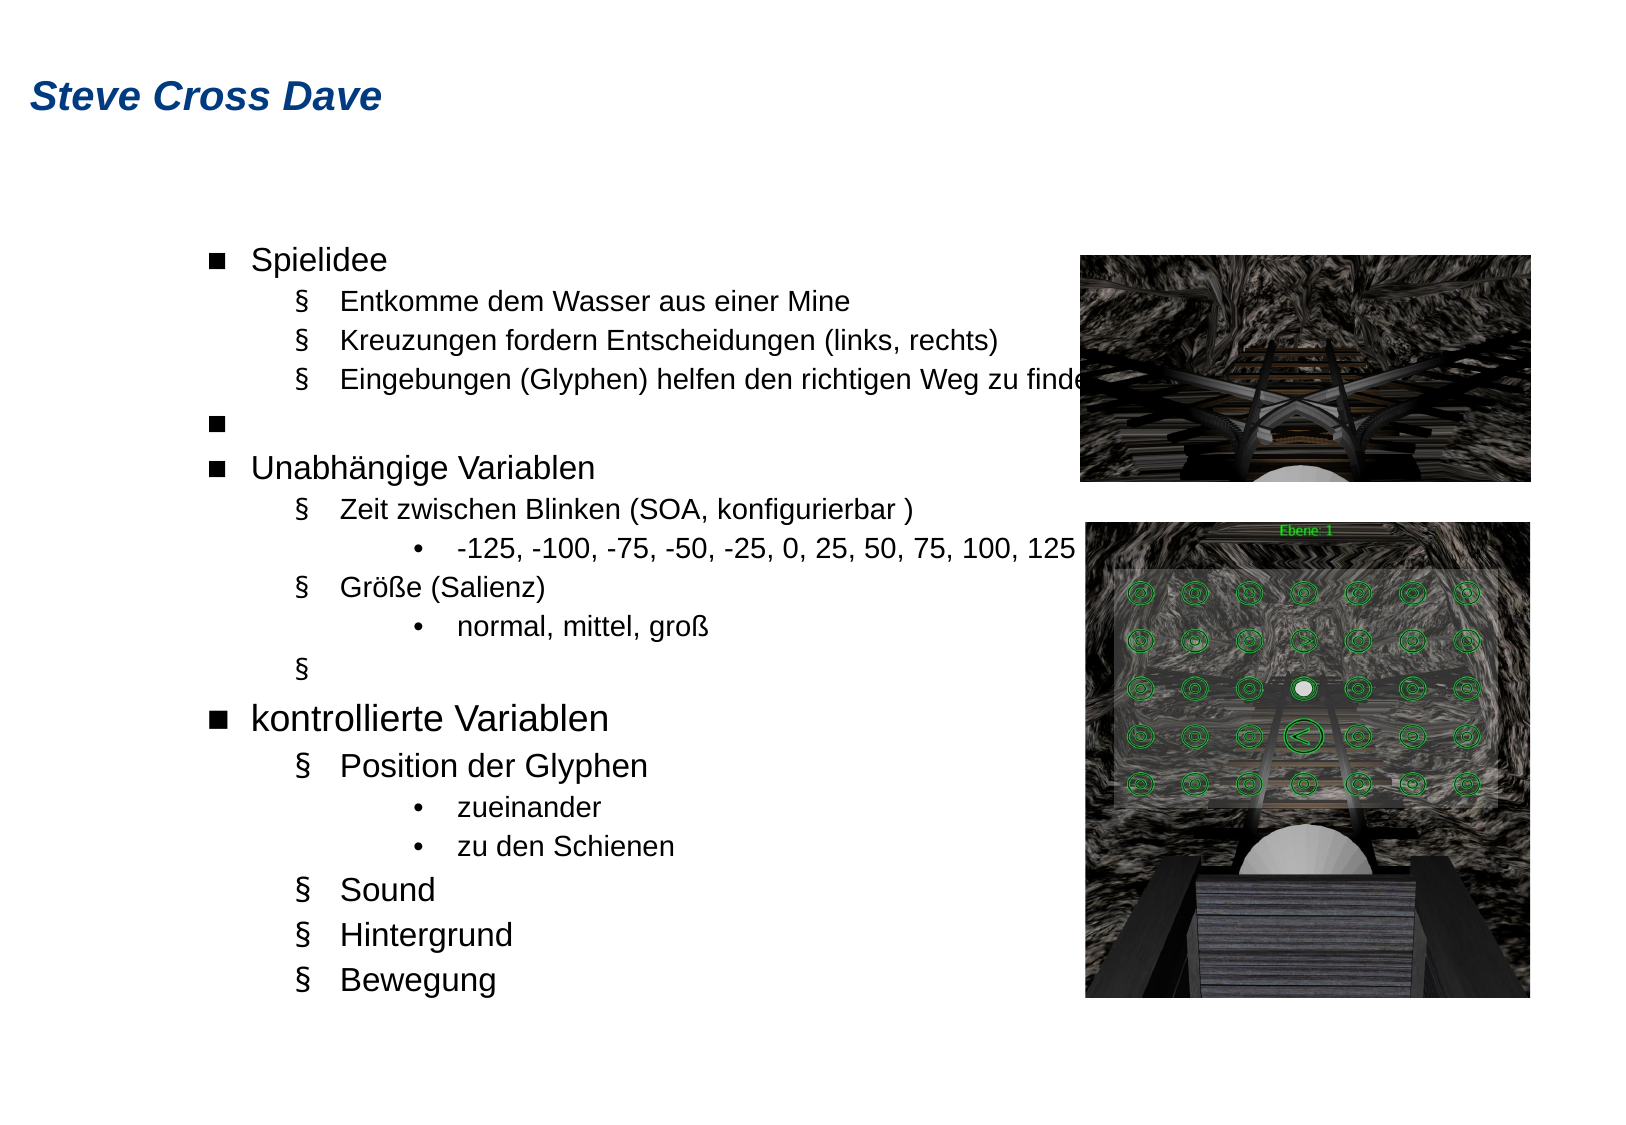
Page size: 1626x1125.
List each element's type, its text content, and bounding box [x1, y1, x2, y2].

title Steve Cross Dave [14, 12, 1086, 176]
picture [1080, 256, 1531, 482]
picture [1085, 522, 1531, 998]
list Spielidee Entkomme dem Wasser aus einer Mine Kreuzungen fordern Entscheidungen (links, rechts) Eingebungen (Glyphen) helfen den richtigen Weg zu finden Unabhängige Variablen Zeit zwischen Blinken (SOA, konfigurierbar ) -125, -100, -75, -50, -25, 0, 25, 50, 75, 100, 125 Größe (Salienz) normal, mittel, groß kontrollierte Variablen Position der Glyphen zueinander zu den Schienen Sound Hintergrund Bewegung [45, 234, 1586, 1079]
